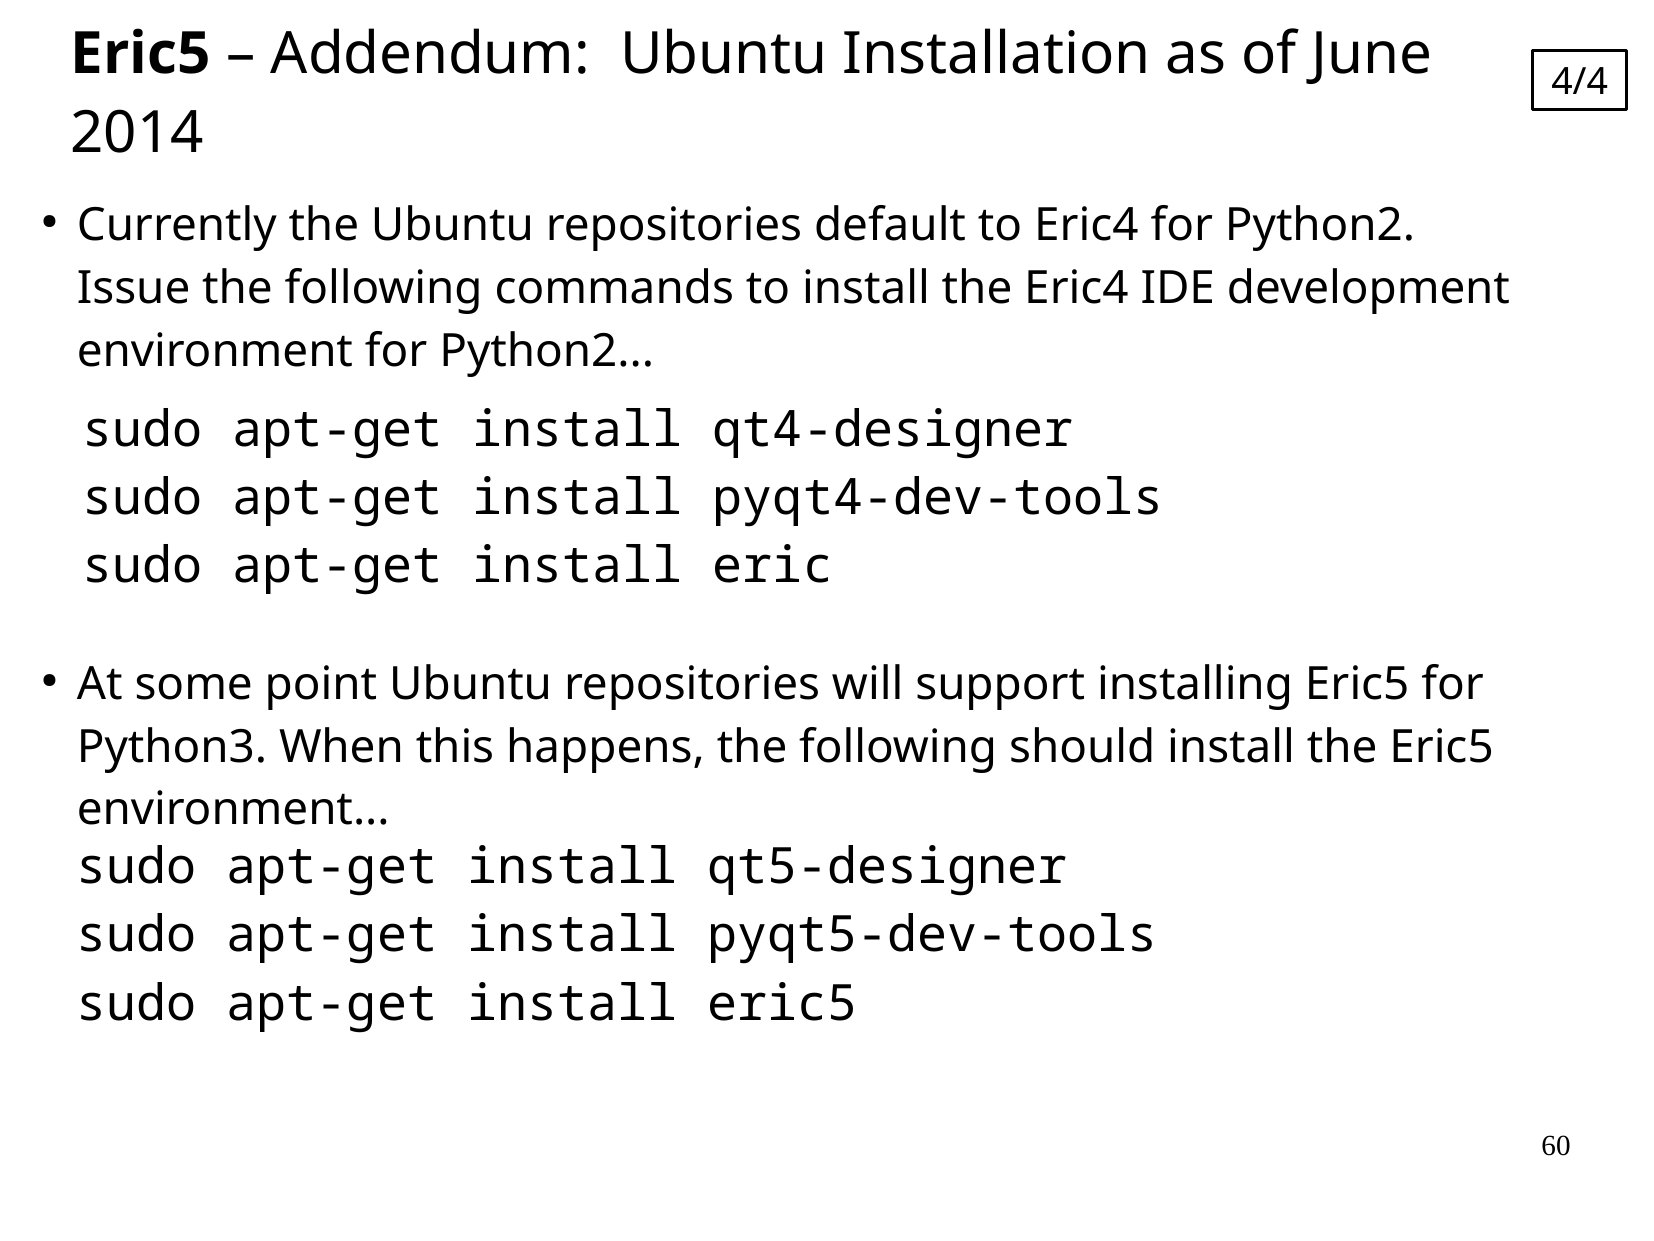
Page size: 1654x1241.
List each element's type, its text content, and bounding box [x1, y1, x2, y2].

text_box 4/4 [1532, 50, 1627, 110]
title At some point Ubuntu repositories will support installing Eric5 for Python3. When this happens, the following should install the Eric5 environment... [41, 654, 1554, 834]
text_box sudo apt-get install qt5-designer sudo apt-get install pyqt5-dev-tools sudo apt-get install eric5 [76, 850, 1589, 1083]
text_box sudo apt-get install qt4-designer sudo apt-get install pyqt4-dev-tools sudo apt-get install eric [82, 413, 1524, 646]
title Eric5 – Addendum: Ubuntu Installation as of June 2014 [70, 27, 1560, 154]
title Currently the Ubuntu repositories default to Eric4 for Python2. Issue the following commands to install the Eric4 IDE development environment for Python2... [41, 196, 1554, 375]
